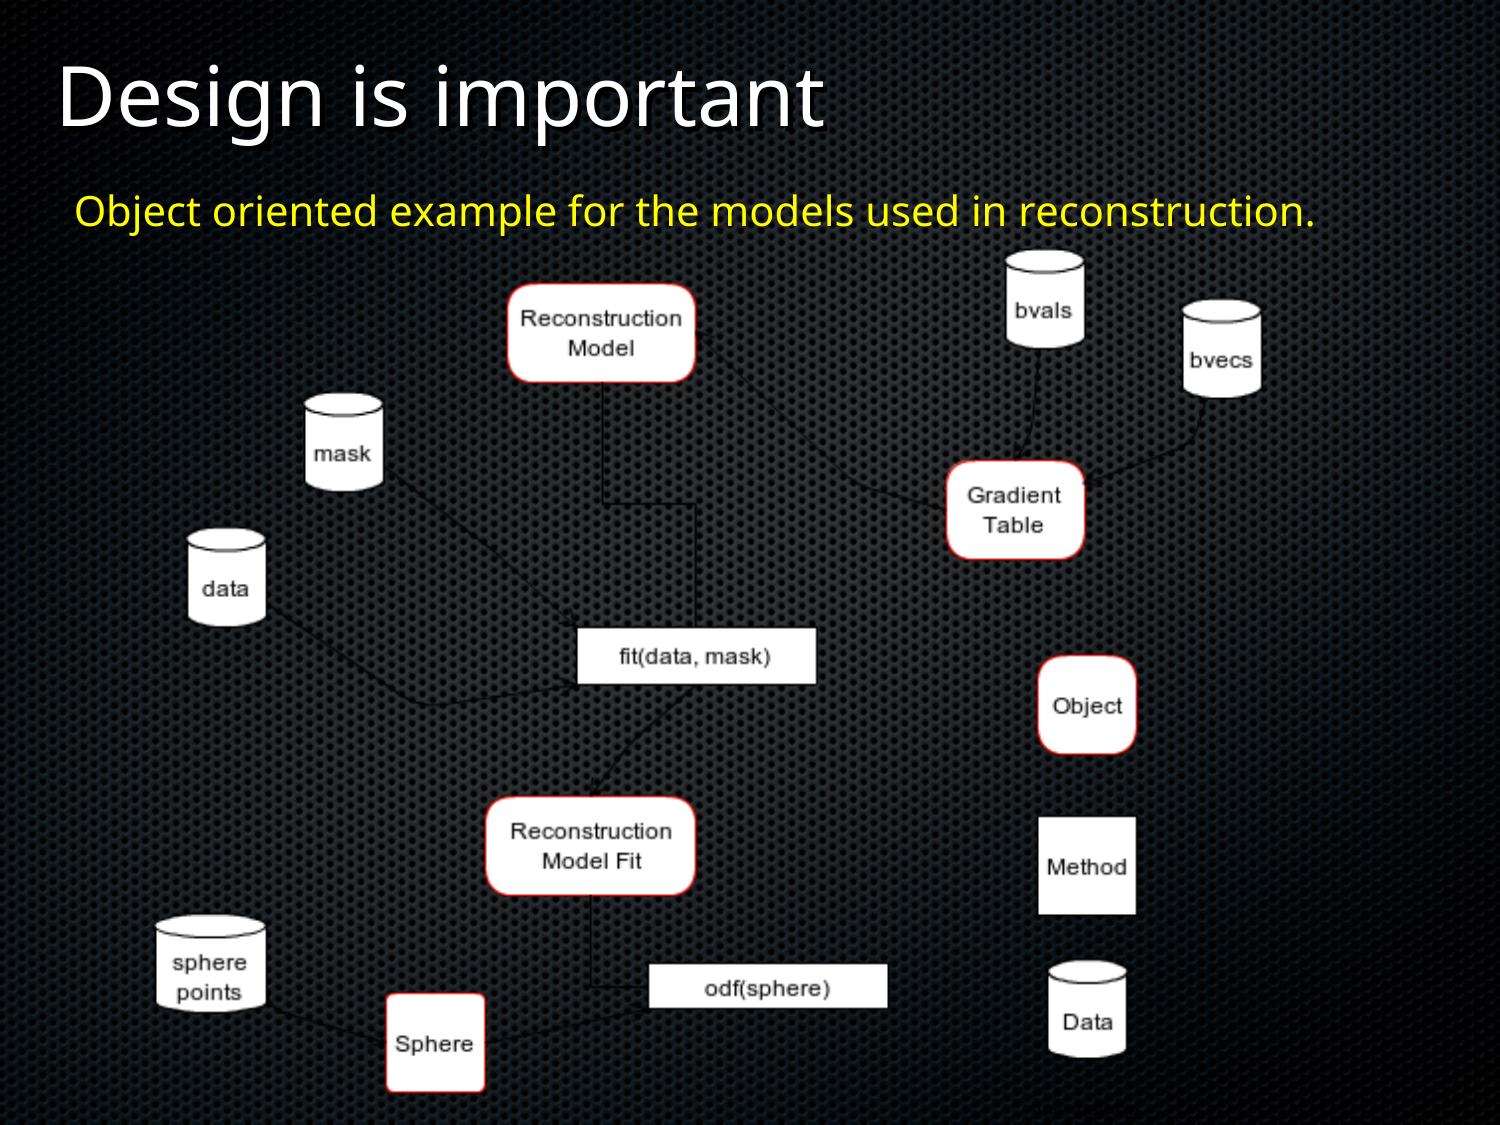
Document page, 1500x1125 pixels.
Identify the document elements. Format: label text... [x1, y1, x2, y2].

text_box Object oriented example for the models used in reconstruction. [59, 177, 1418, 243]
picture [0, 0, 1500, 1125]
title Design is important [47, 0, 1367, 235]
